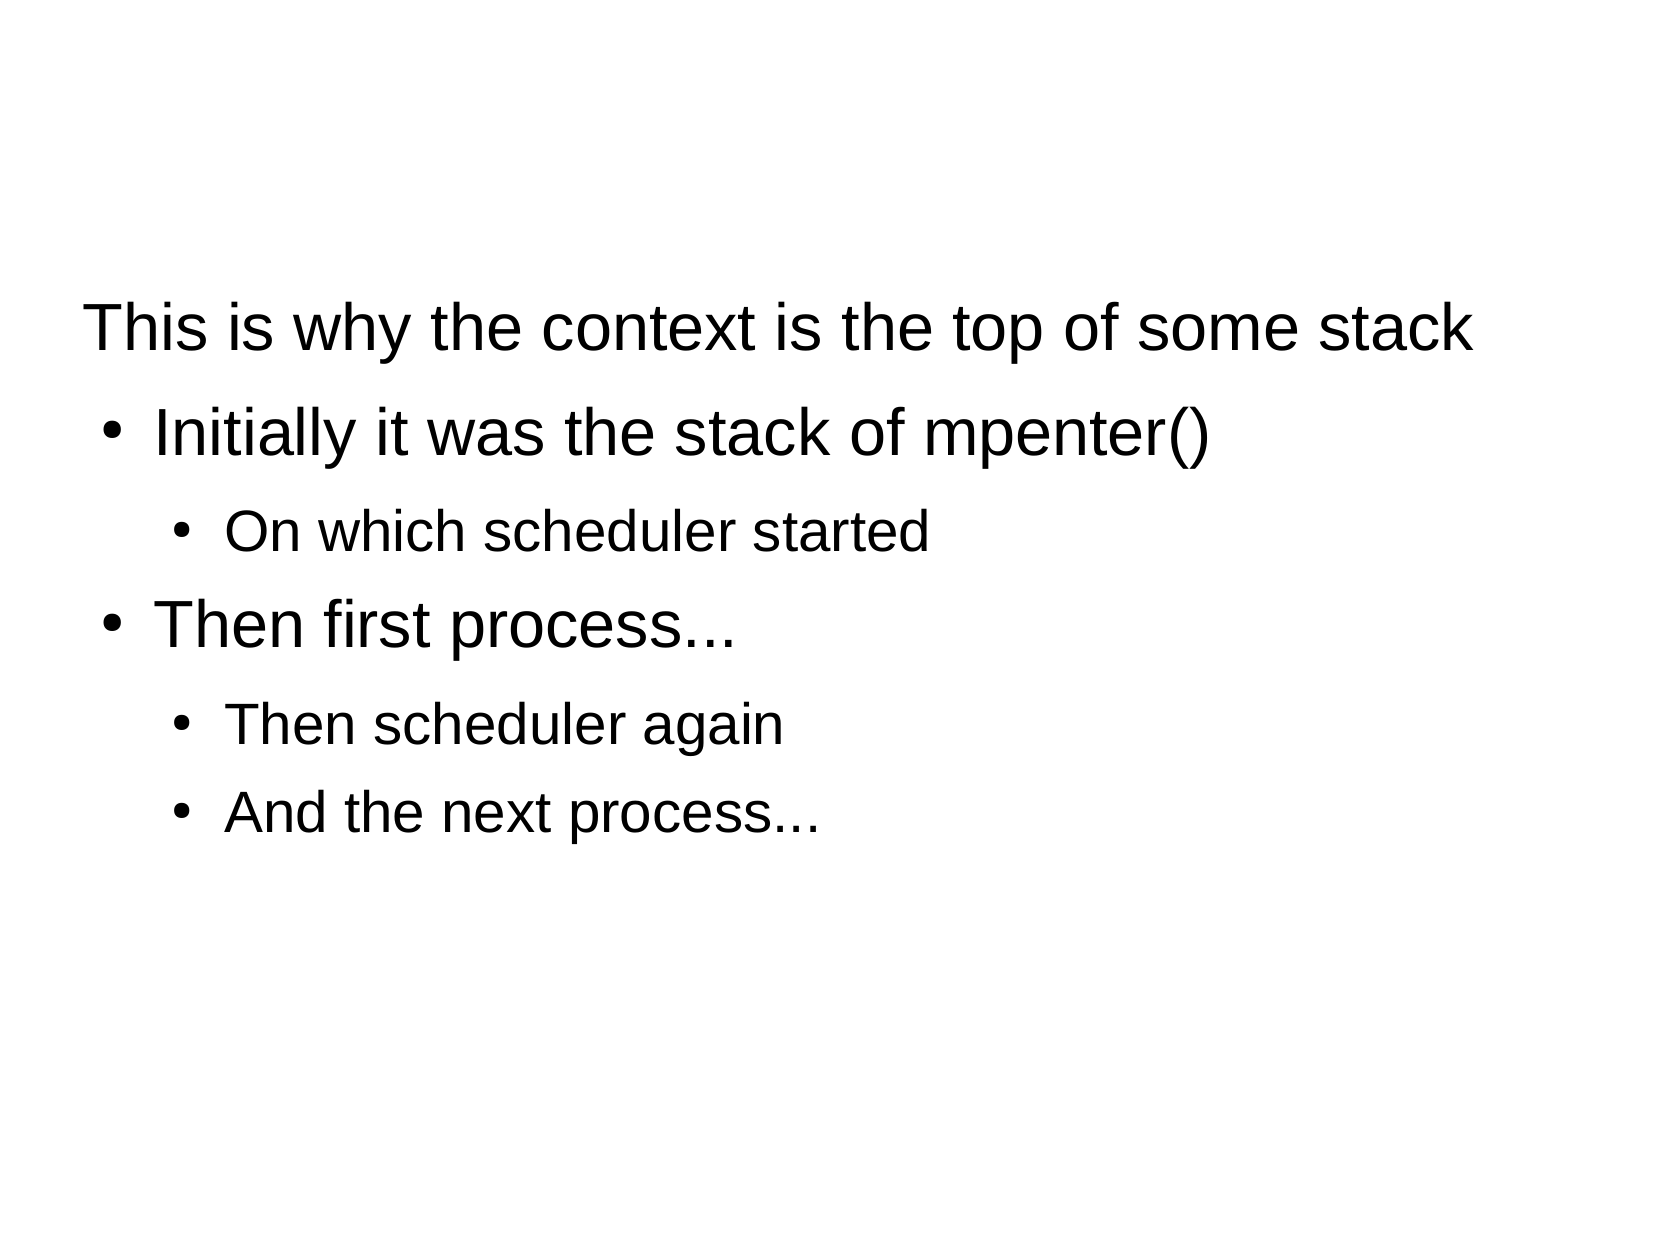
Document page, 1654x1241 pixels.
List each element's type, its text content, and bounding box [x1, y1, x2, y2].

list This is why the context is the top of some stack Initially it was the stack of mpenter() On which scheduler started Then first process... Then scheduler again And the next process... [82, 290, 1571, 1010]
